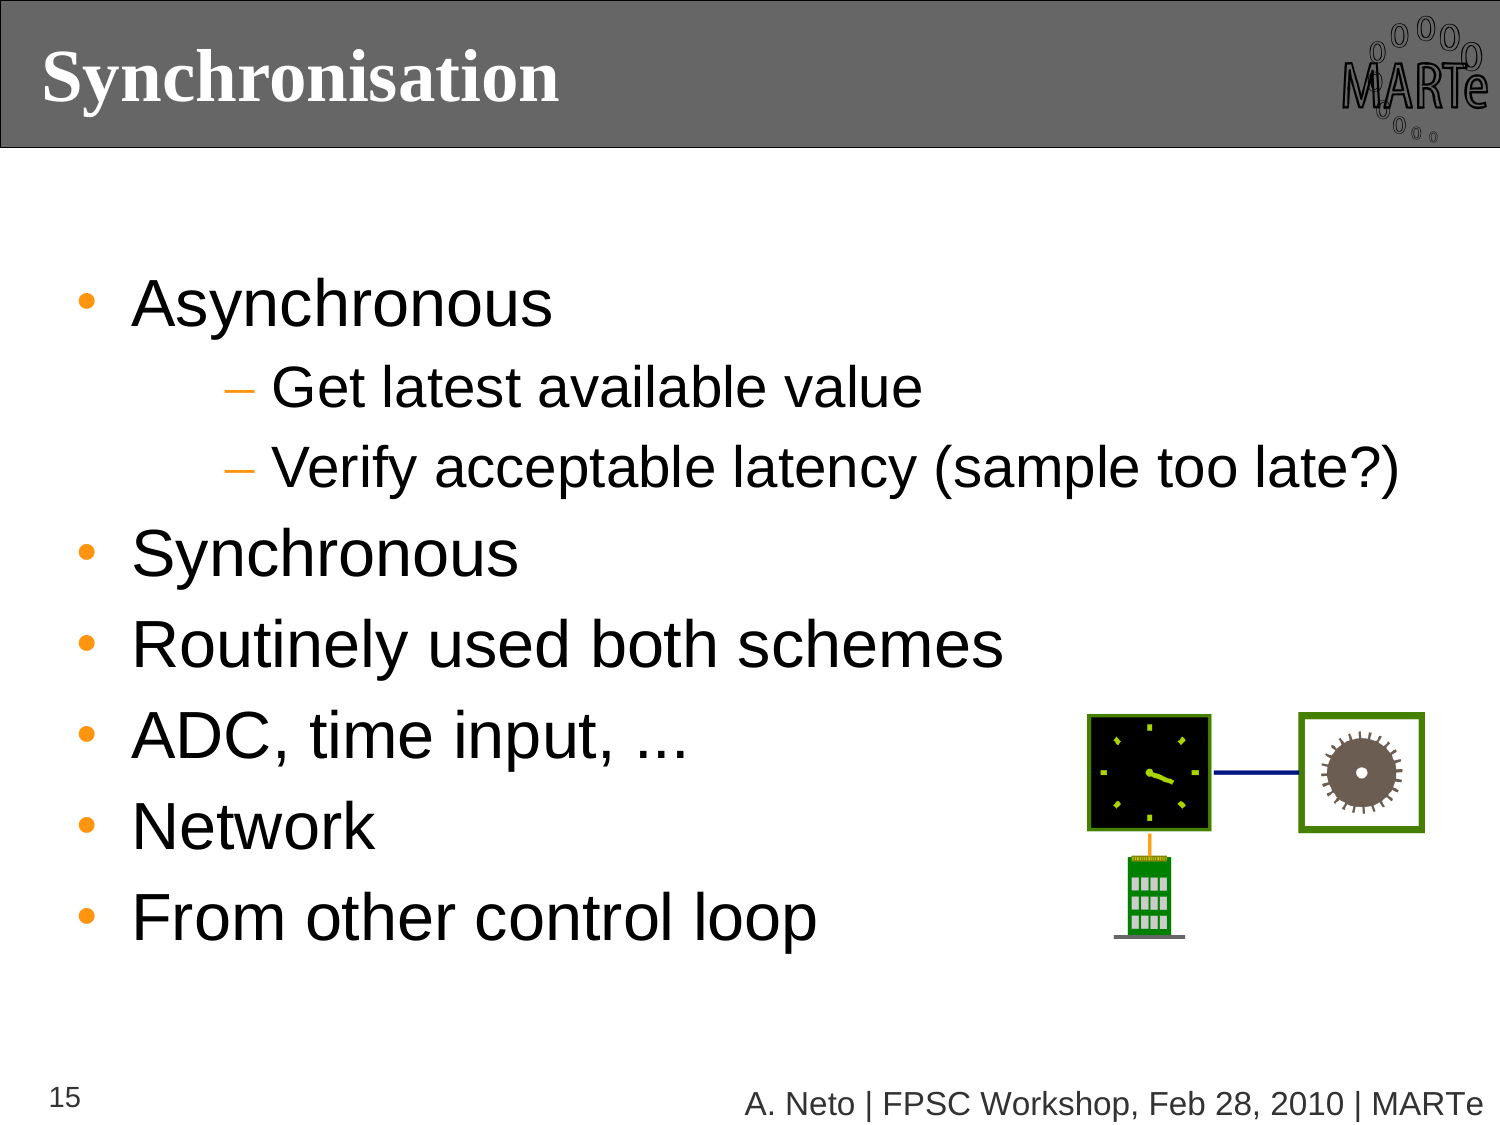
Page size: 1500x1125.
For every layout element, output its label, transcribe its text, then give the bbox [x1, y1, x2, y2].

list Asynchronous Get latest available value Verify acceptable latency (sample too late?) Synchronous Routinely used both schemes ADC, time input, ... Network From other control loop [75, 262, 1425, 1010]
picture [1340, 0, 1489, 148]
title Synchronisation [41, 0, 1329, 151]
picture [1087, 712, 1425, 939]
